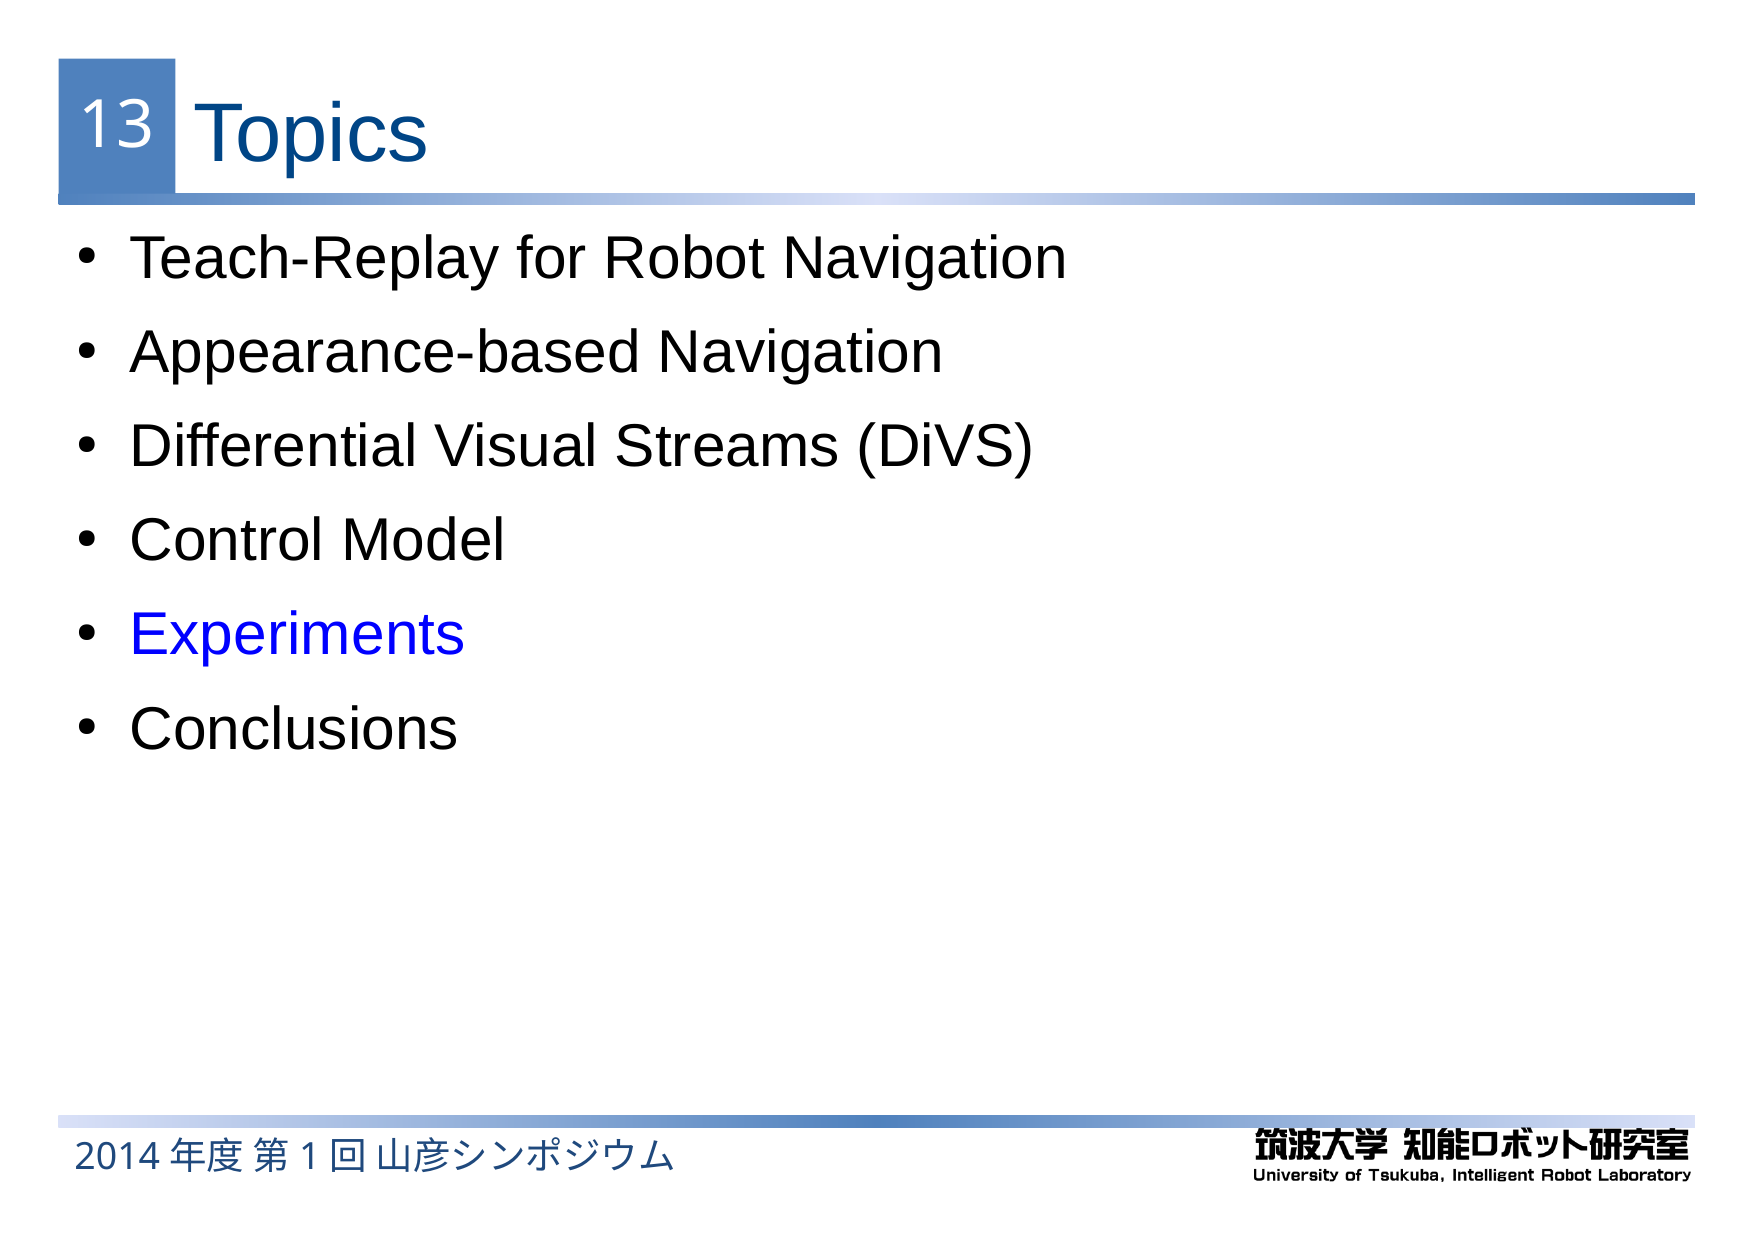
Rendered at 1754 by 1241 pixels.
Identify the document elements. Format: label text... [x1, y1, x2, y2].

picture [1252, 1127, 1691, 1182]
title Topics [193, 61, 1651, 205]
list Teach-Replay for Robot Navigation Appearance-based Navigation Differential Visual Streams (DiVS) Control Model Experiments Conclusions [58, 223, 1696, 1116]
